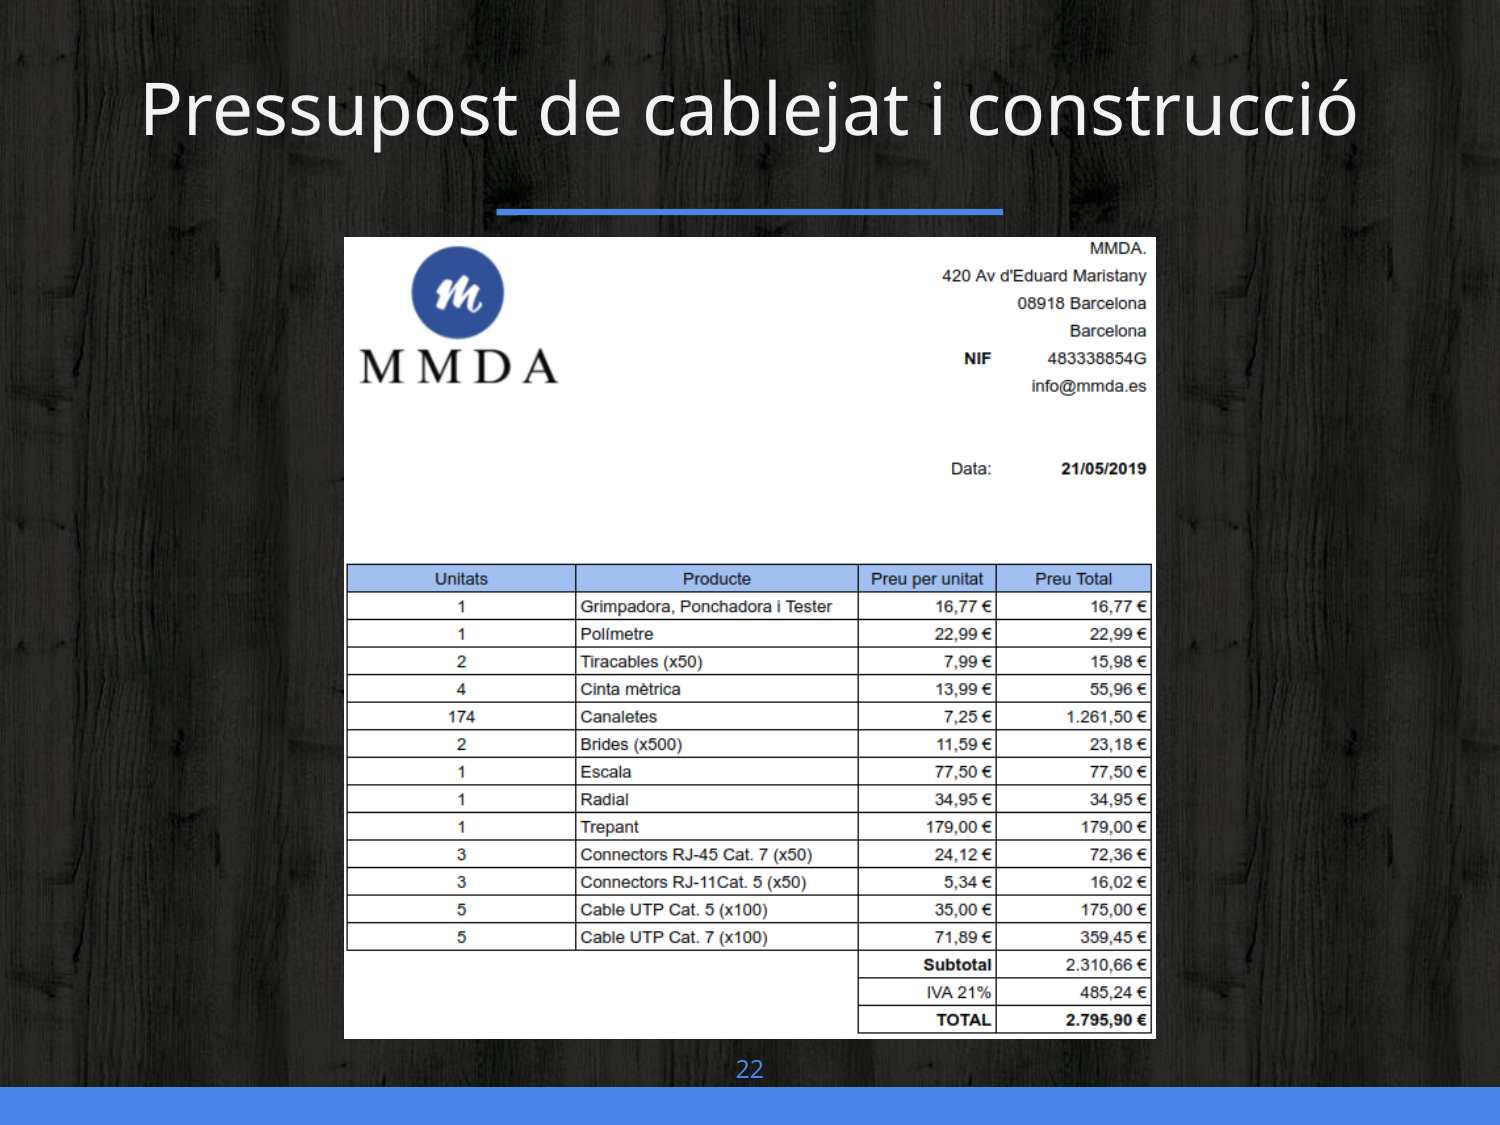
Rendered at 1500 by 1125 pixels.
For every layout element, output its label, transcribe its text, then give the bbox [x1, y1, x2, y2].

slide_number 22 [705, 1039, 795, 1087]
title Pressupost de cablejat i construcció [75, 0, 1425, 213]
text_box [0, 1087, 1500, 1125]
picture [0, 0, 1500, 1087]
